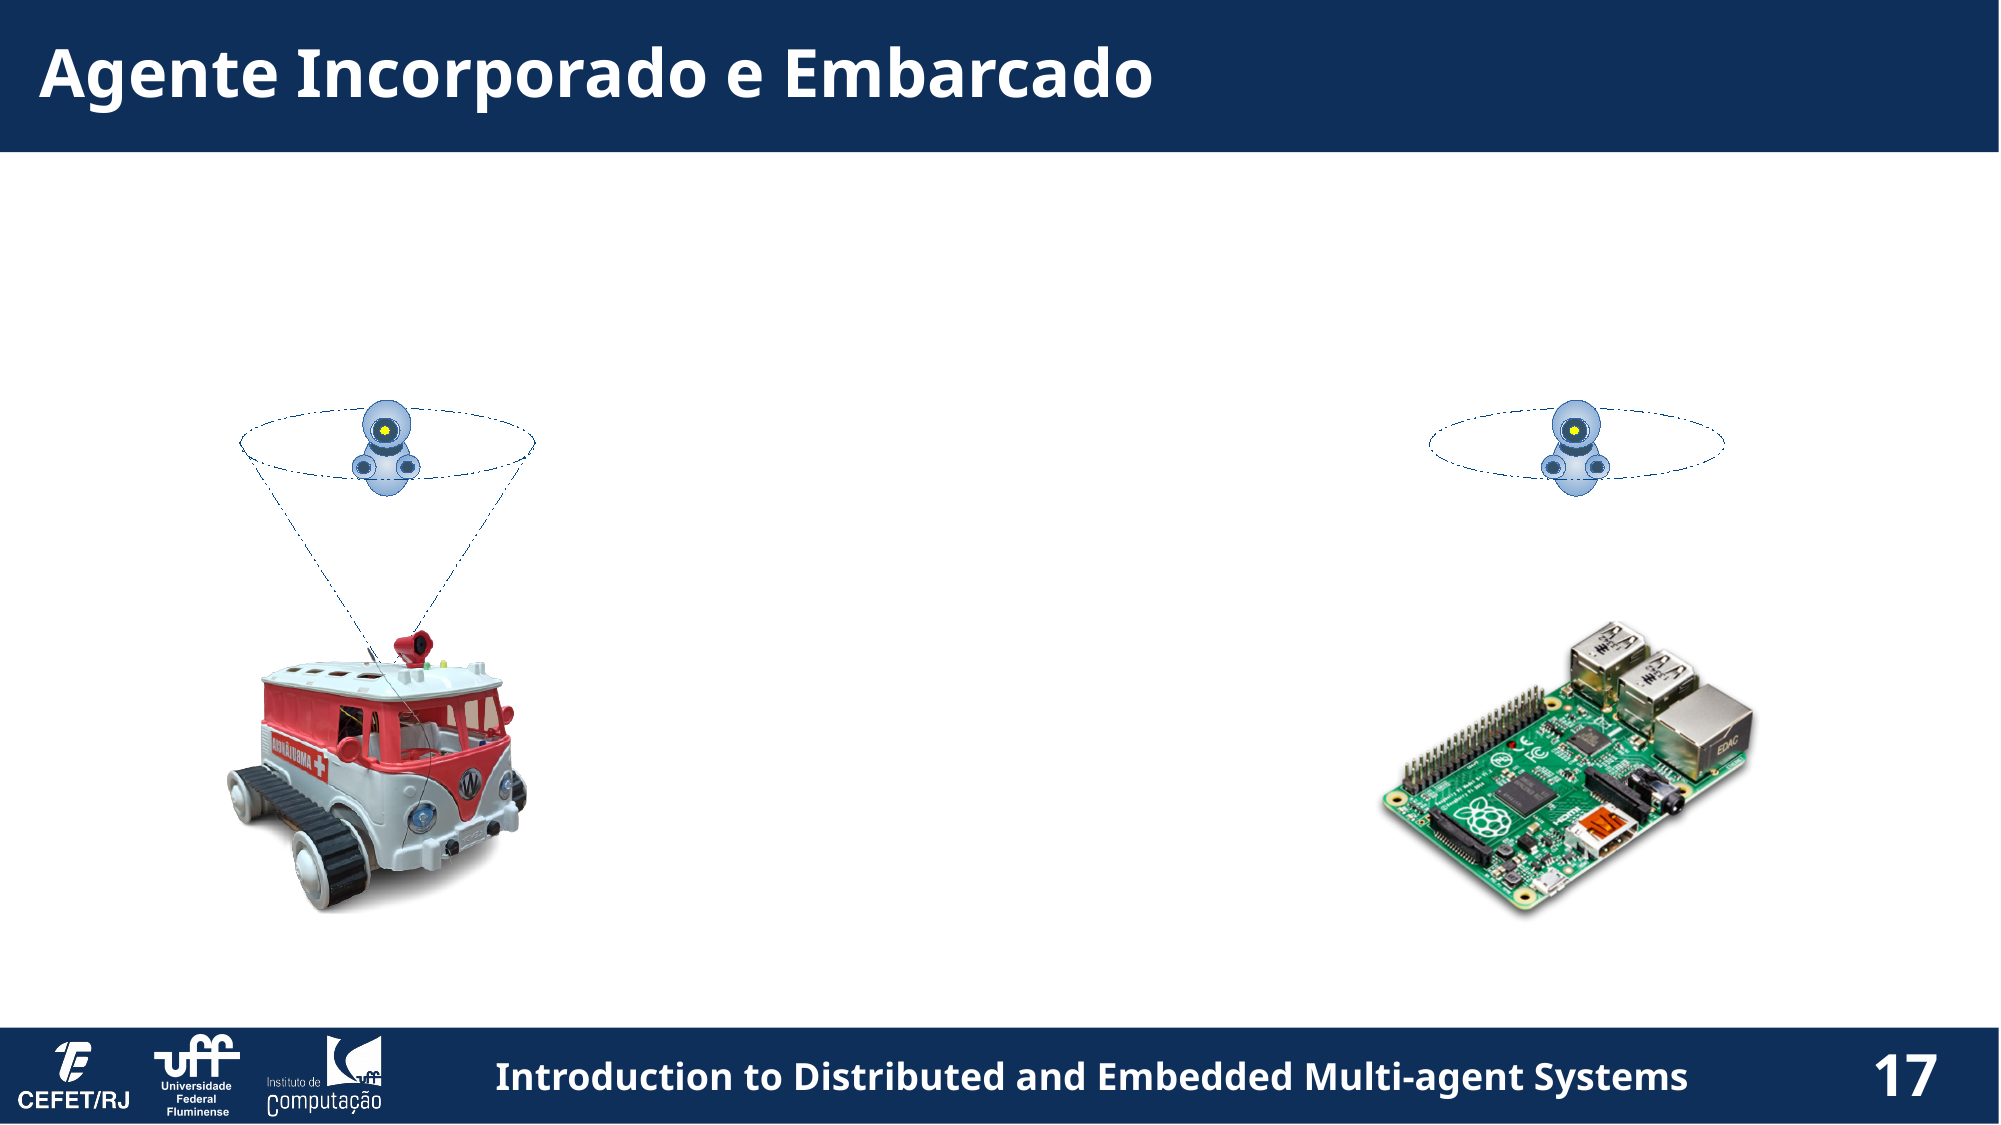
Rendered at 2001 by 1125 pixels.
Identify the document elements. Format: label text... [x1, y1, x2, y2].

text_box [352, 400, 421, 497]
text_box [1541, 400, 1610, 497]
picture [1367, 621, 1766, 928]
text_box Agente Incorporado e Embarcado [25, 23, 1999, 119]
picture [265, 1033, 383, 1117]
picture [18, 1021, 129, 1125]
picture [153, 1033, 241, 1121]
picture [222, 628, 532, 915]
